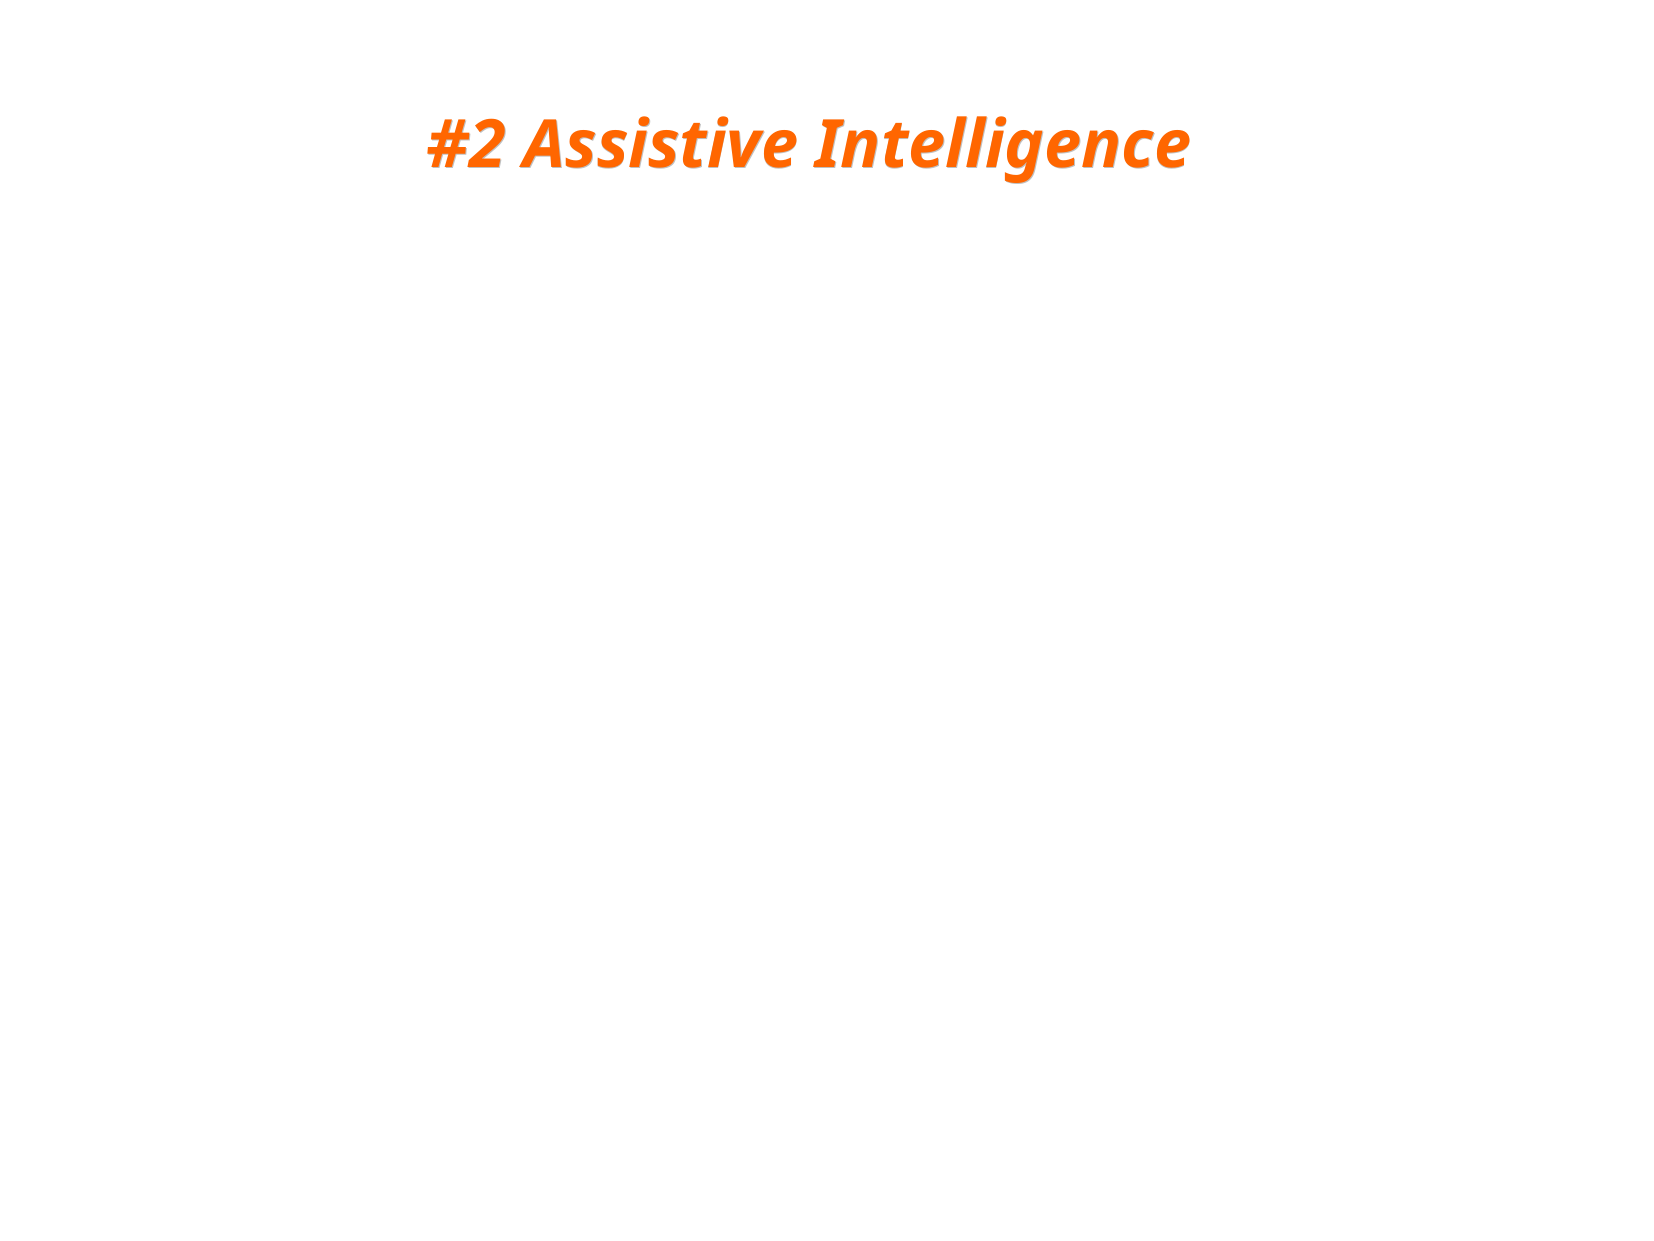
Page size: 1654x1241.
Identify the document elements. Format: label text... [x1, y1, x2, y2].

text_box #2 Assistive Intelligence [95, 35, 1524, 249]
